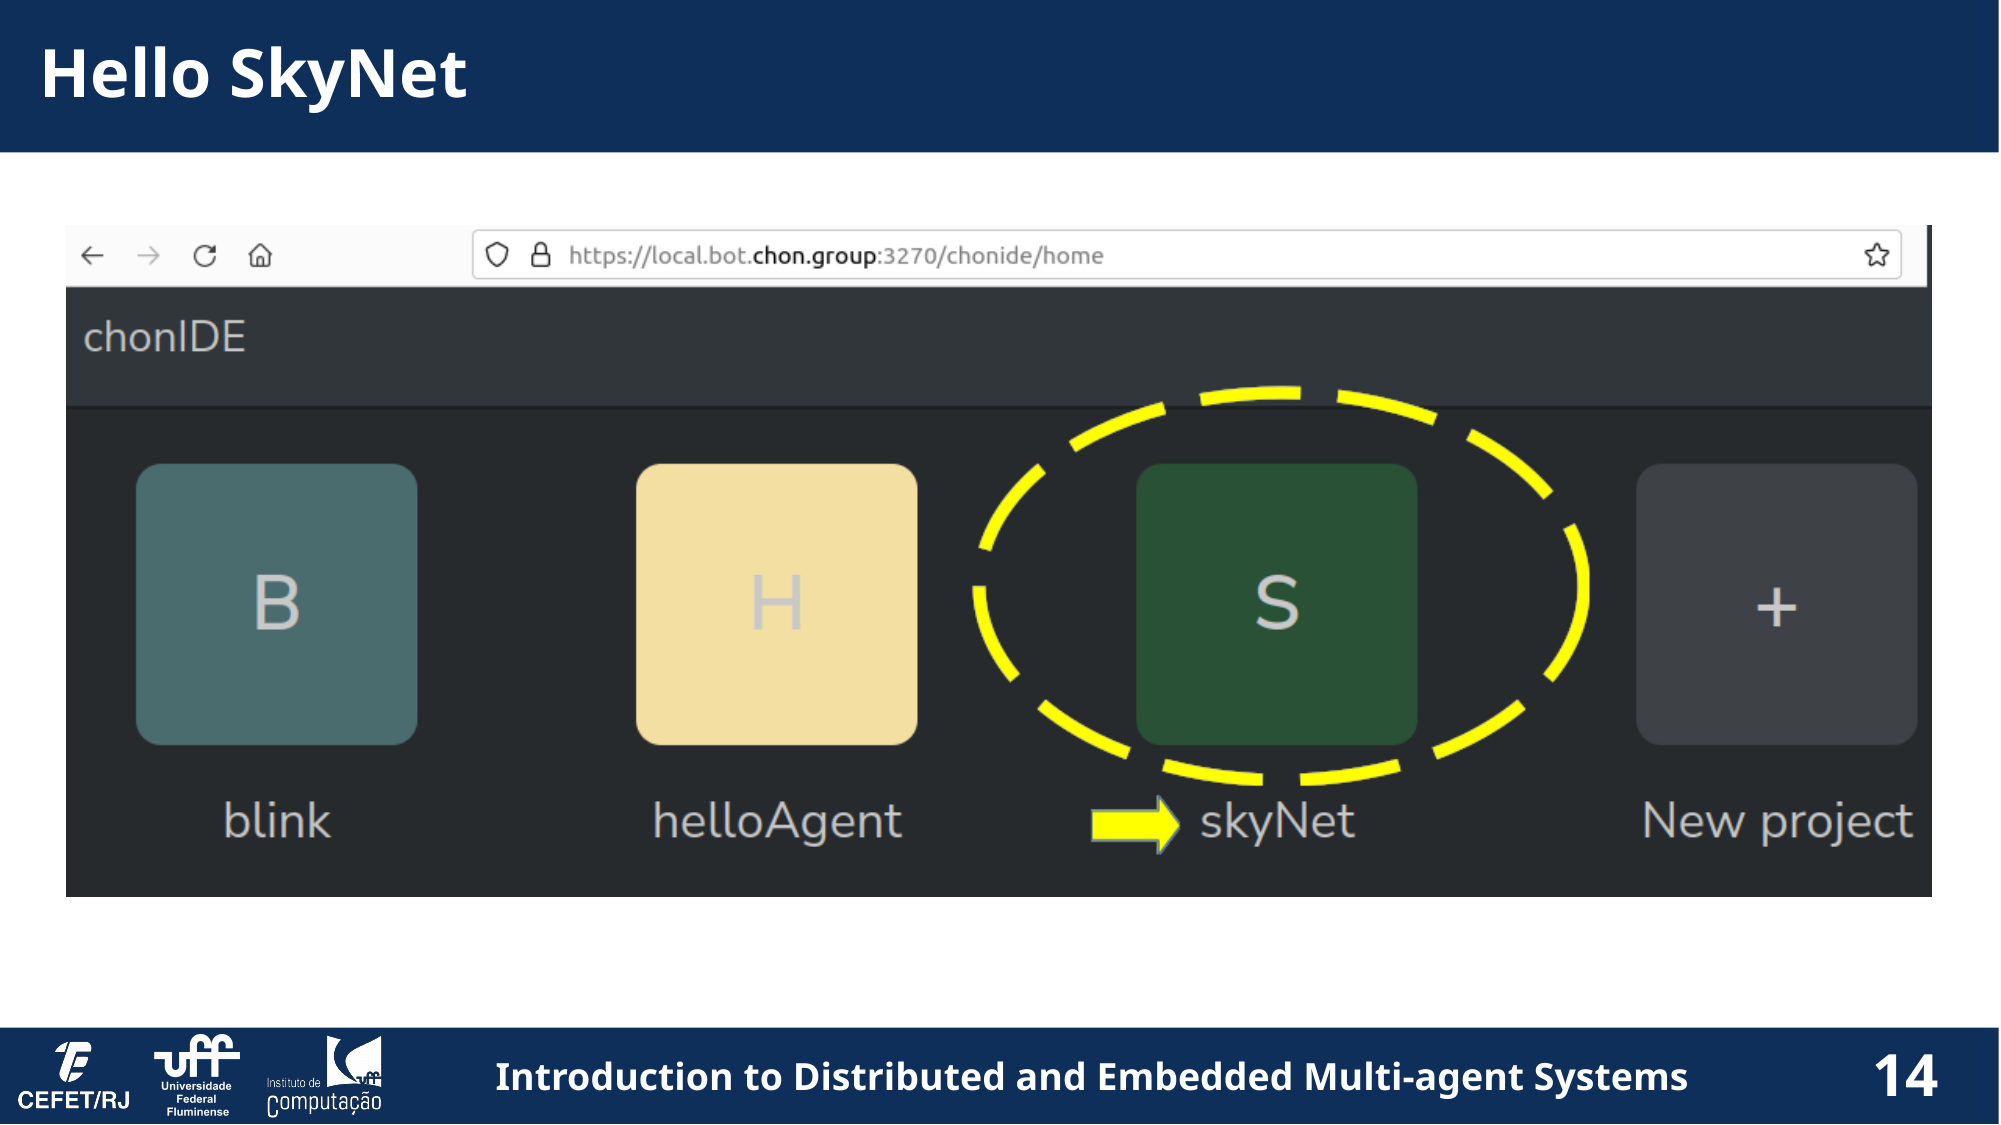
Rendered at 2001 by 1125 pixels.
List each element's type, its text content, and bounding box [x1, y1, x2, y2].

text_box Hello SkyNet [25, 23, 1999, 119]
picture [153, 1033, 241, 1121]
picture [265, 1033, 383, 1118]
picture [66, 225, 1932, 897]
picture [18, 1021, 129, 1125]
